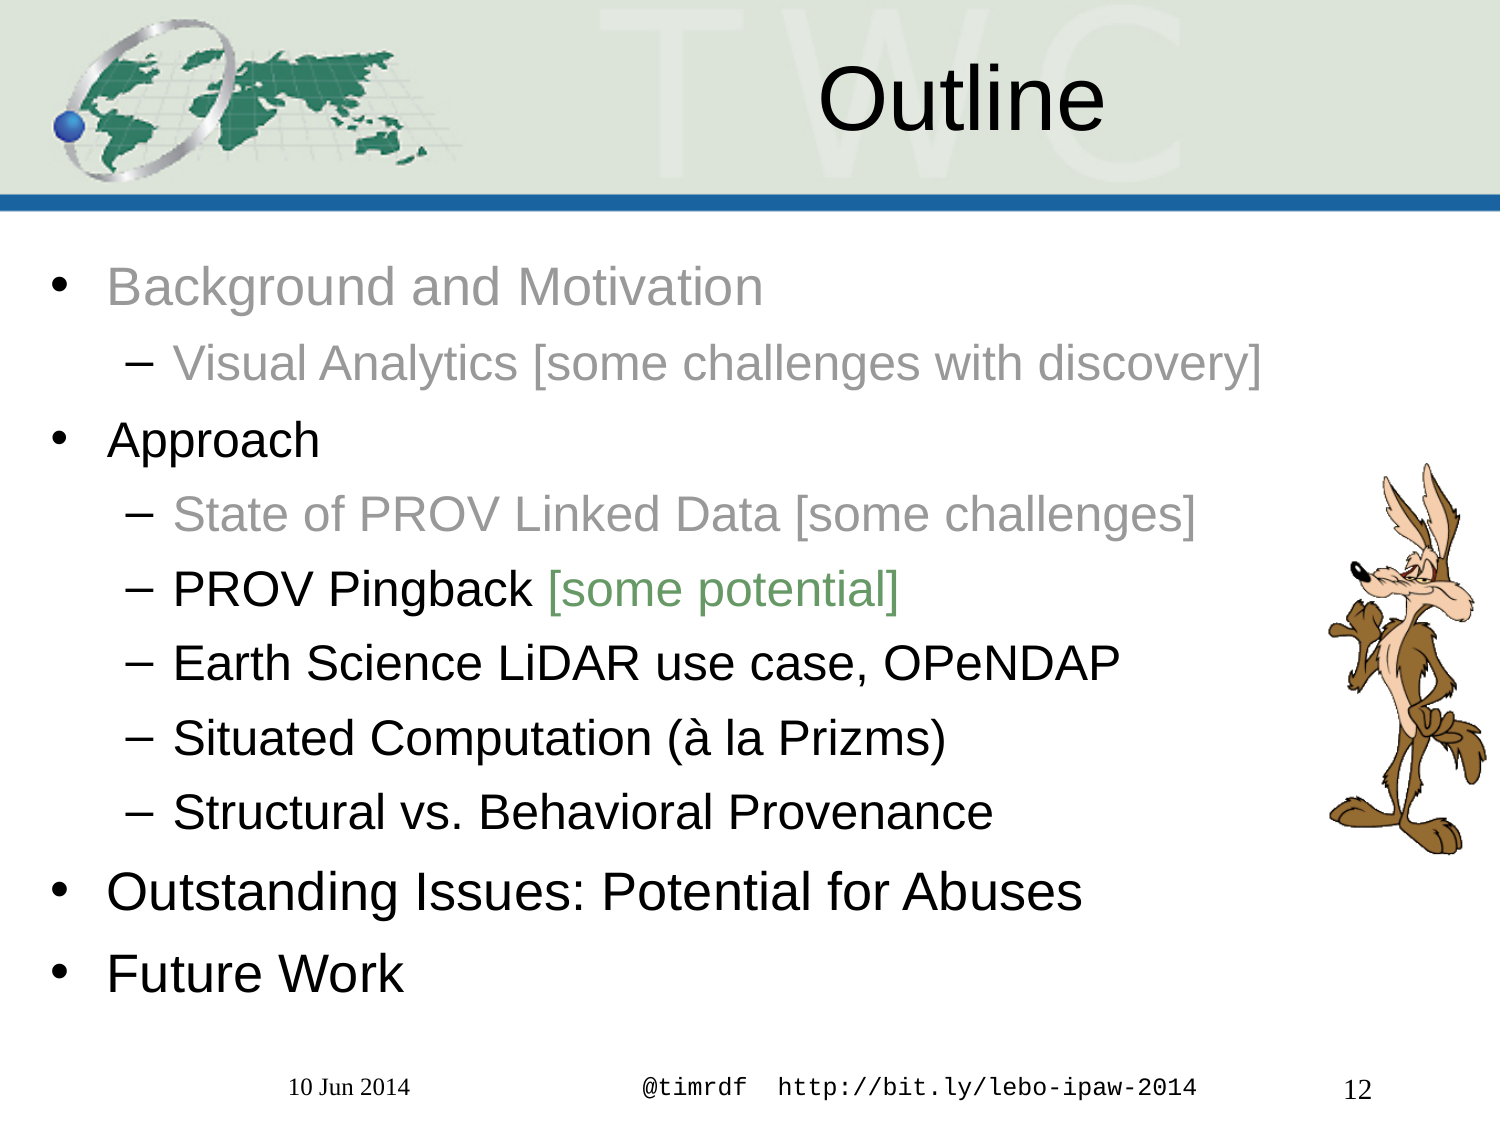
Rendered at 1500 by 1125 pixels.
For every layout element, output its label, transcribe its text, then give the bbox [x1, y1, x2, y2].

picture [1359, 462, 1500, 864]
list Background and Motivation Visual Analytics [some challenges with discovery] Approach State of PROV Linked Data [some challenges] PROV Pingback [some potential] Earth Science LiDAR use case, OPeNDAP Situated Computation (à la Prizms) Structural vs. Behavioral Provenance Outstanding Issues: Potential for Abuses Future Work [35, 243, 1359, 918]
picture [0, 0, 1500, 212]
title Outline [424, 0, 1500, 188]
